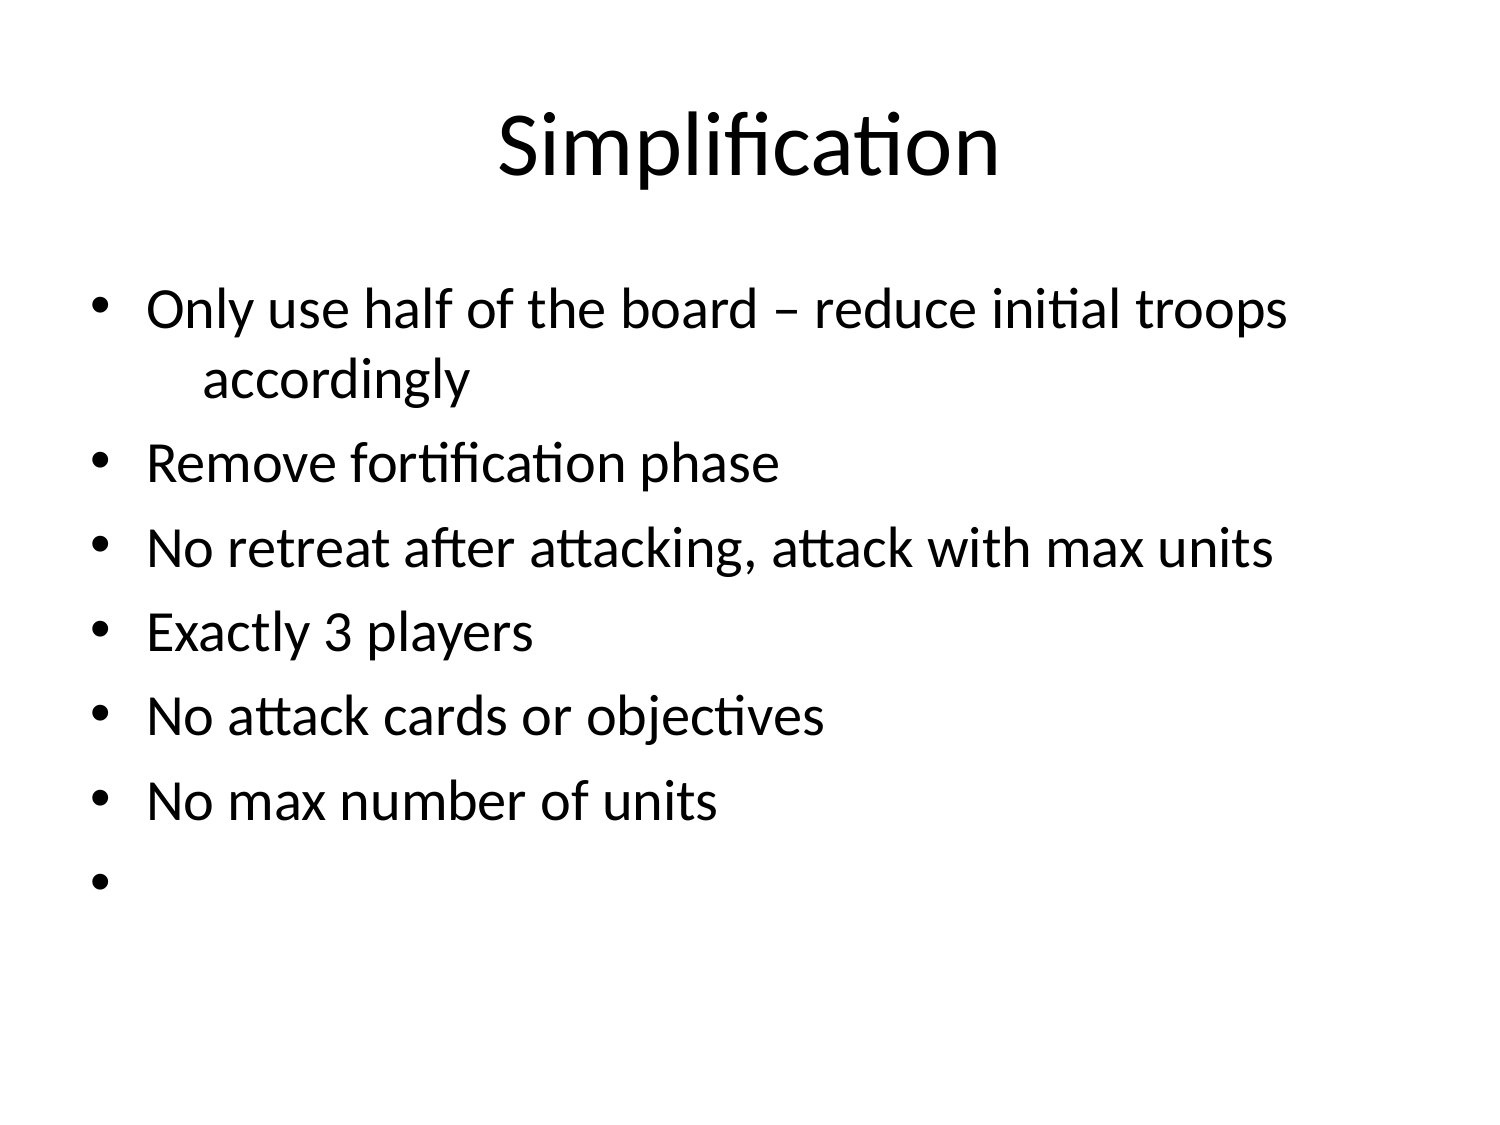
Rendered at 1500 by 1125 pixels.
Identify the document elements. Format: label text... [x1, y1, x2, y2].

title Simplification [75, 45, 1426, 233]
list Only use half of the board – reduce initial troops accordingly Remove fortification phase No retreat after attacking, attack with max units Exactly 3 players No attack cards or objectives No max number of units [75, 262, 1426, 1005]
